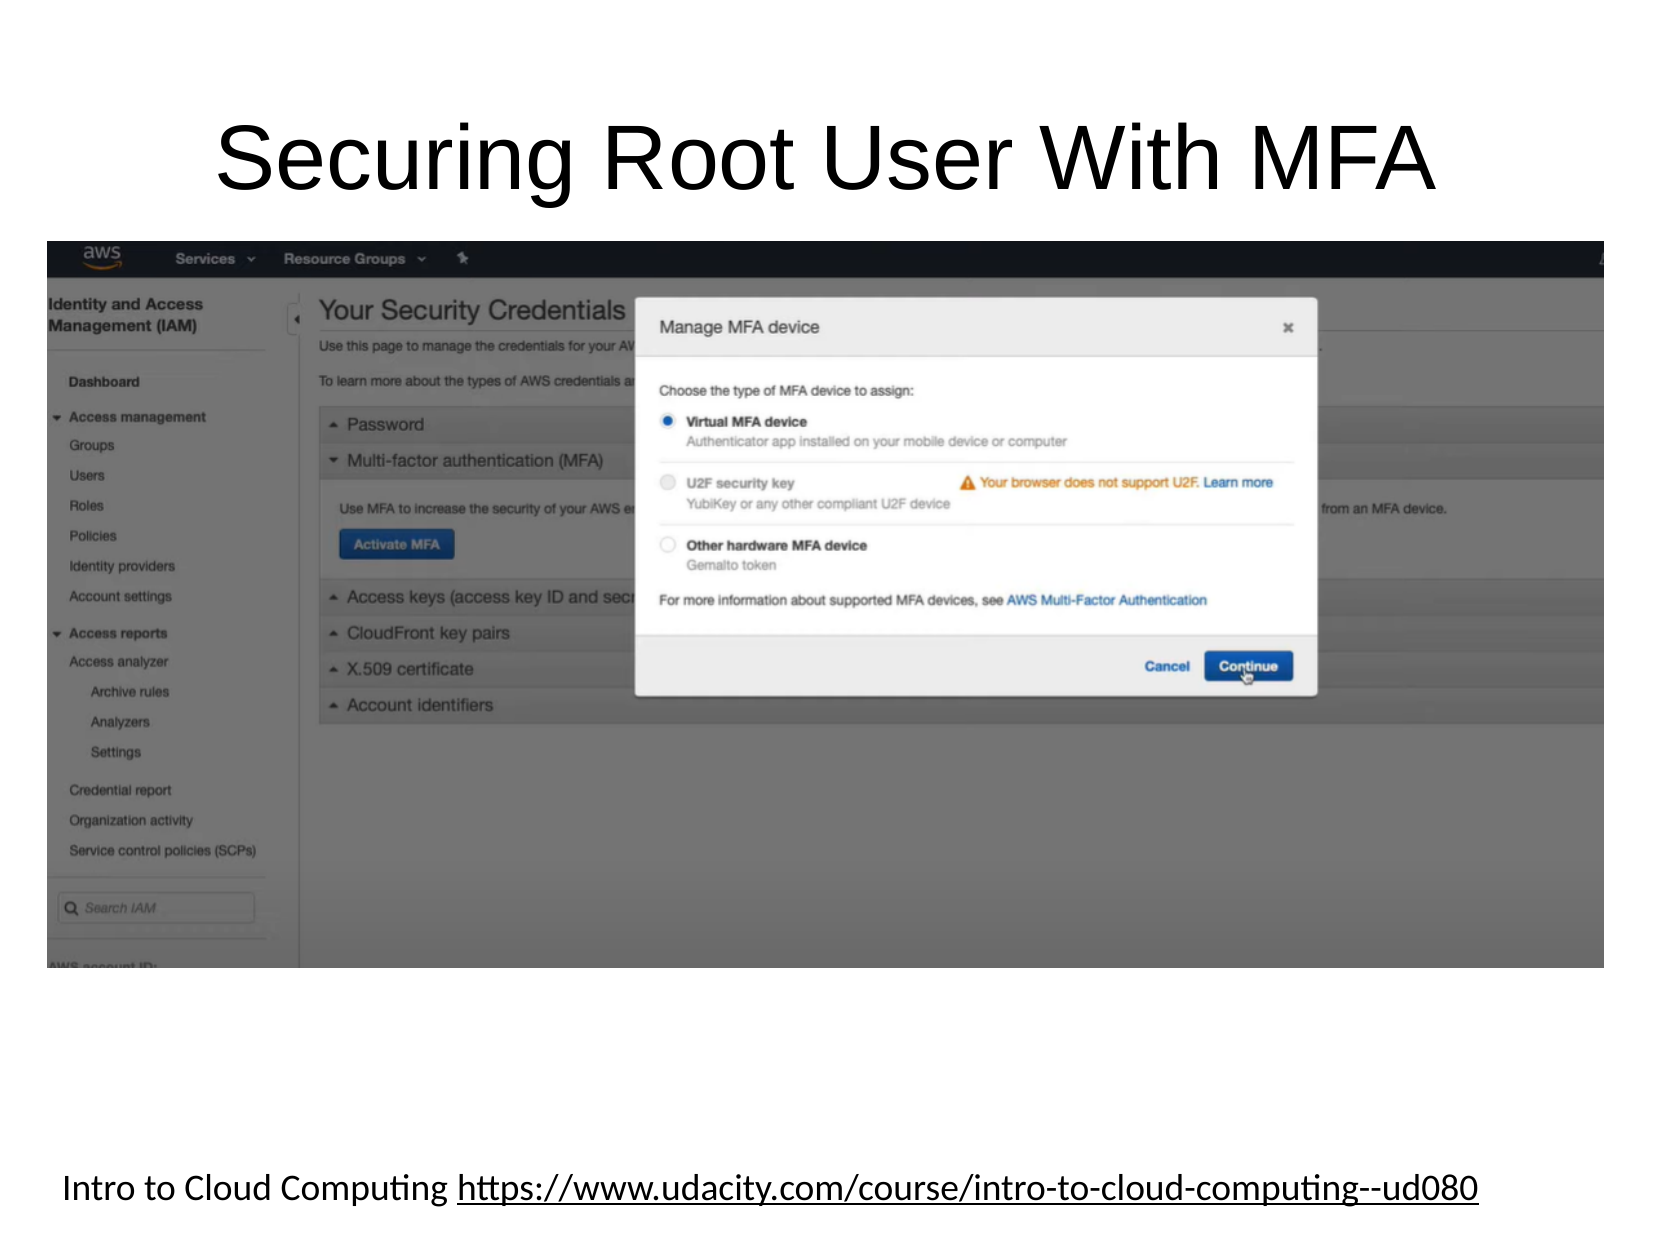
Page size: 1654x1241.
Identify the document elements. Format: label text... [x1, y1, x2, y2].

text_box Intro to Cloud Computing https://www.udacity.com/course/intro-to-cloud-computing--ud080 [47, 1164, 1620, 1241]
picture [47, 241, 1604, 968]
title Securing Root User With MFA [82, 49, 1571, 241]
